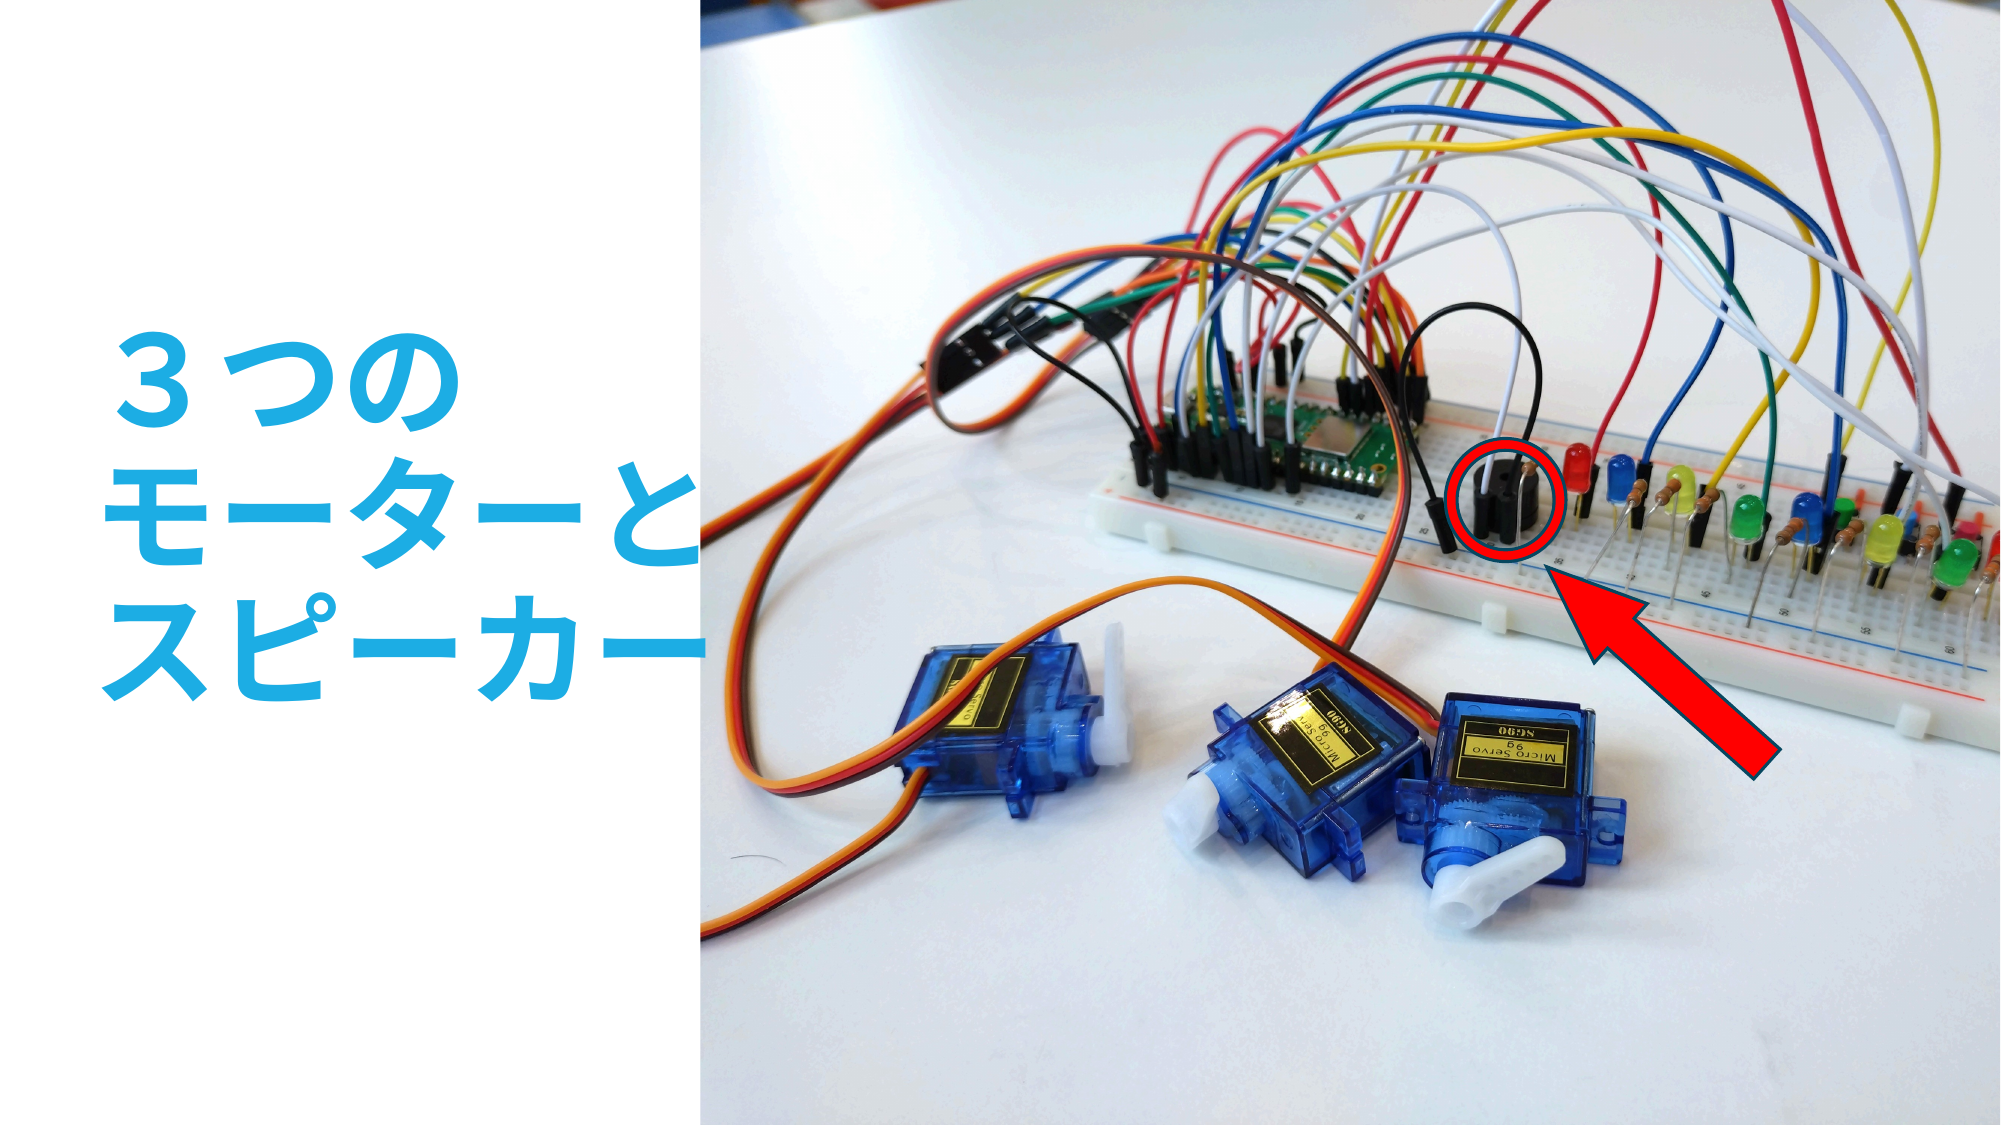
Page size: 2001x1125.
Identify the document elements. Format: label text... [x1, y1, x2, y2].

title ３つの モーターとスピーカー [77, 310, 802, 640]
picture [700, 0, 2000, 1125]
text_box [1546, 566, 1781, 779]
text_box [1445, 438, 1566, 562]
